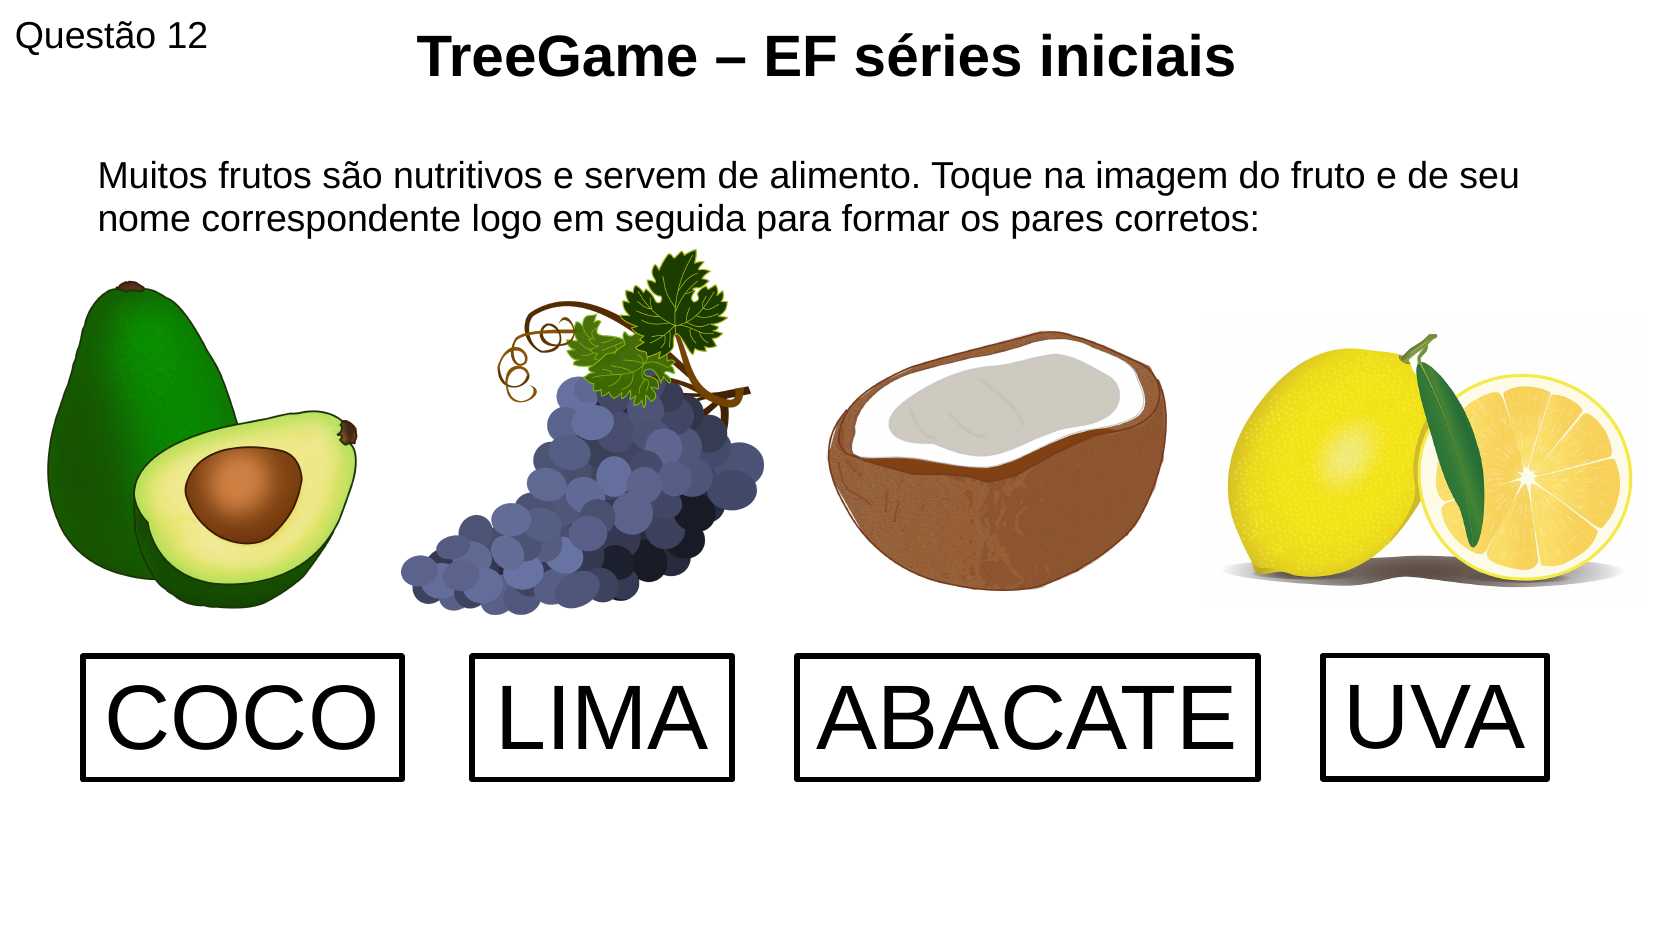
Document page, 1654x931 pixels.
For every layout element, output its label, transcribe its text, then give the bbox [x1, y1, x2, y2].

text_box ABACATE [797, 656, 1258, 780]
text_box LIMA [472, 656, 733, 780]
picture [401, 249, 764, 615]
picture [826, 330, 1167, 591]
text_box Questão 12 [0, 7, 82, 107]
picture [1204, 318, 1642, 602]
picture [11, 259, 378, 626]
text_box Muitos frutos são nutritivos e servem de alimento. Toque na imagem do fruto e de seu nome correspondente logo em seguida para formar os pares corretos: [82, 147, 1571, 249]
text_box UVA [1322, 655, 1548, 779]
title TreeGame – EF séries iniciais [82, 0, 1572, 134]
text_box COCO [82, 656, 402, 780]
